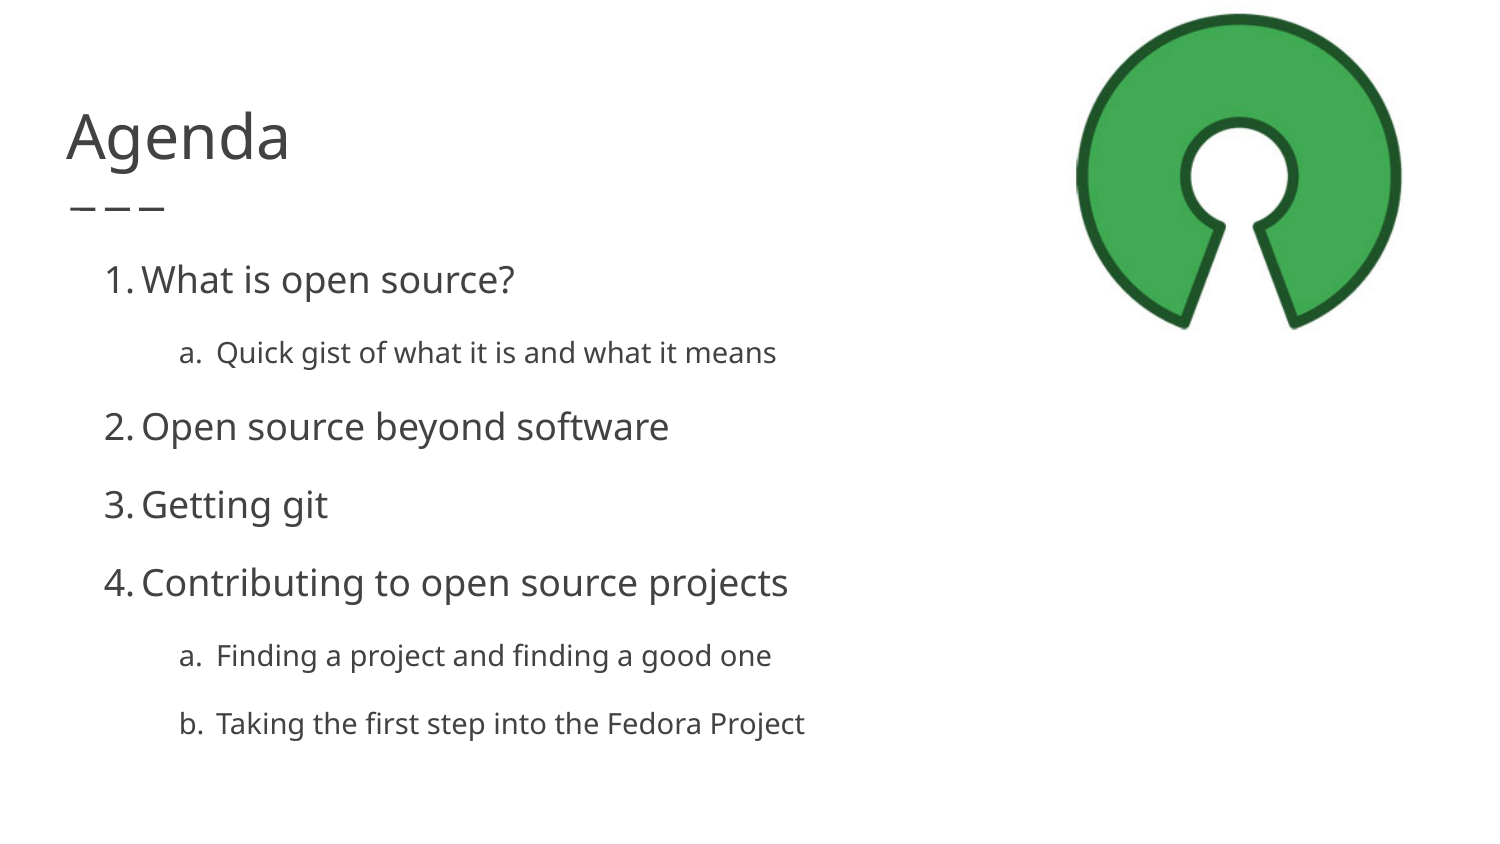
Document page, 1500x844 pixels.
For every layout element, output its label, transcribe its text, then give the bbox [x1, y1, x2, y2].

picture [957, 0, 1500, 372]
title Agenda [51, 67, 957, 188]
list What is open source? Quick gist of what it is and what it means Open source beyond software Getting git Contributing to open source projects Finding a project and finding a good one Taking the first step into the Fedora Project [51, 240, 1449, 750]
